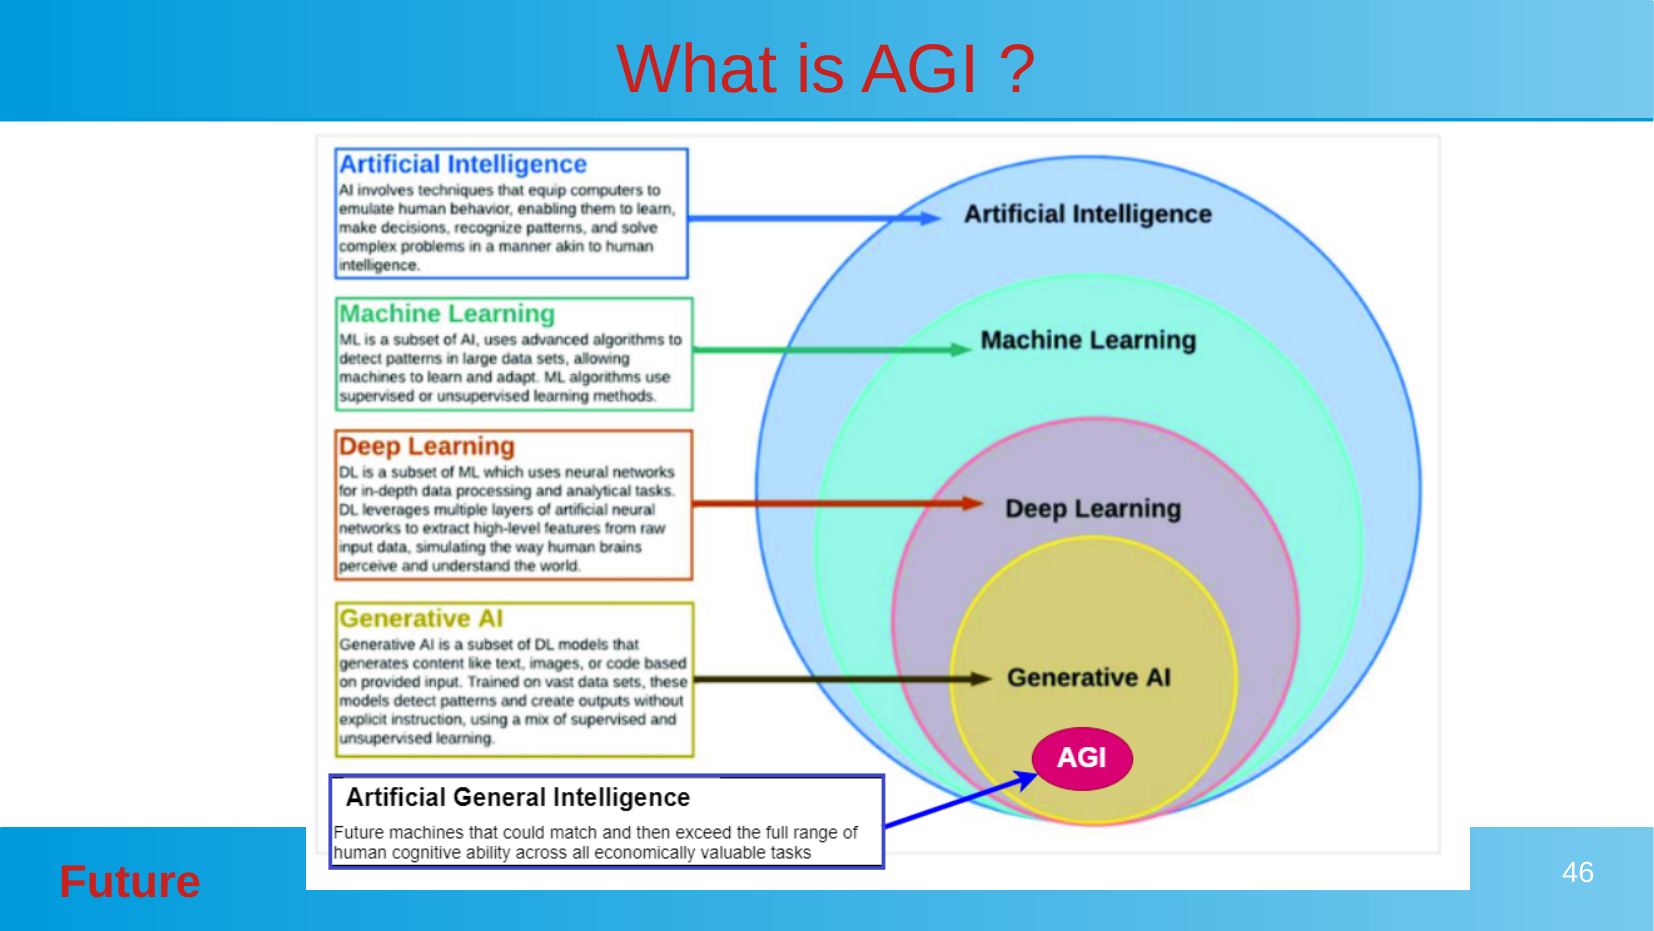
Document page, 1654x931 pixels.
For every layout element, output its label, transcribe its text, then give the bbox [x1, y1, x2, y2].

picture [306, 126, 1470, 890]
title What is AGI ? [59, 29, 1595, 108]
